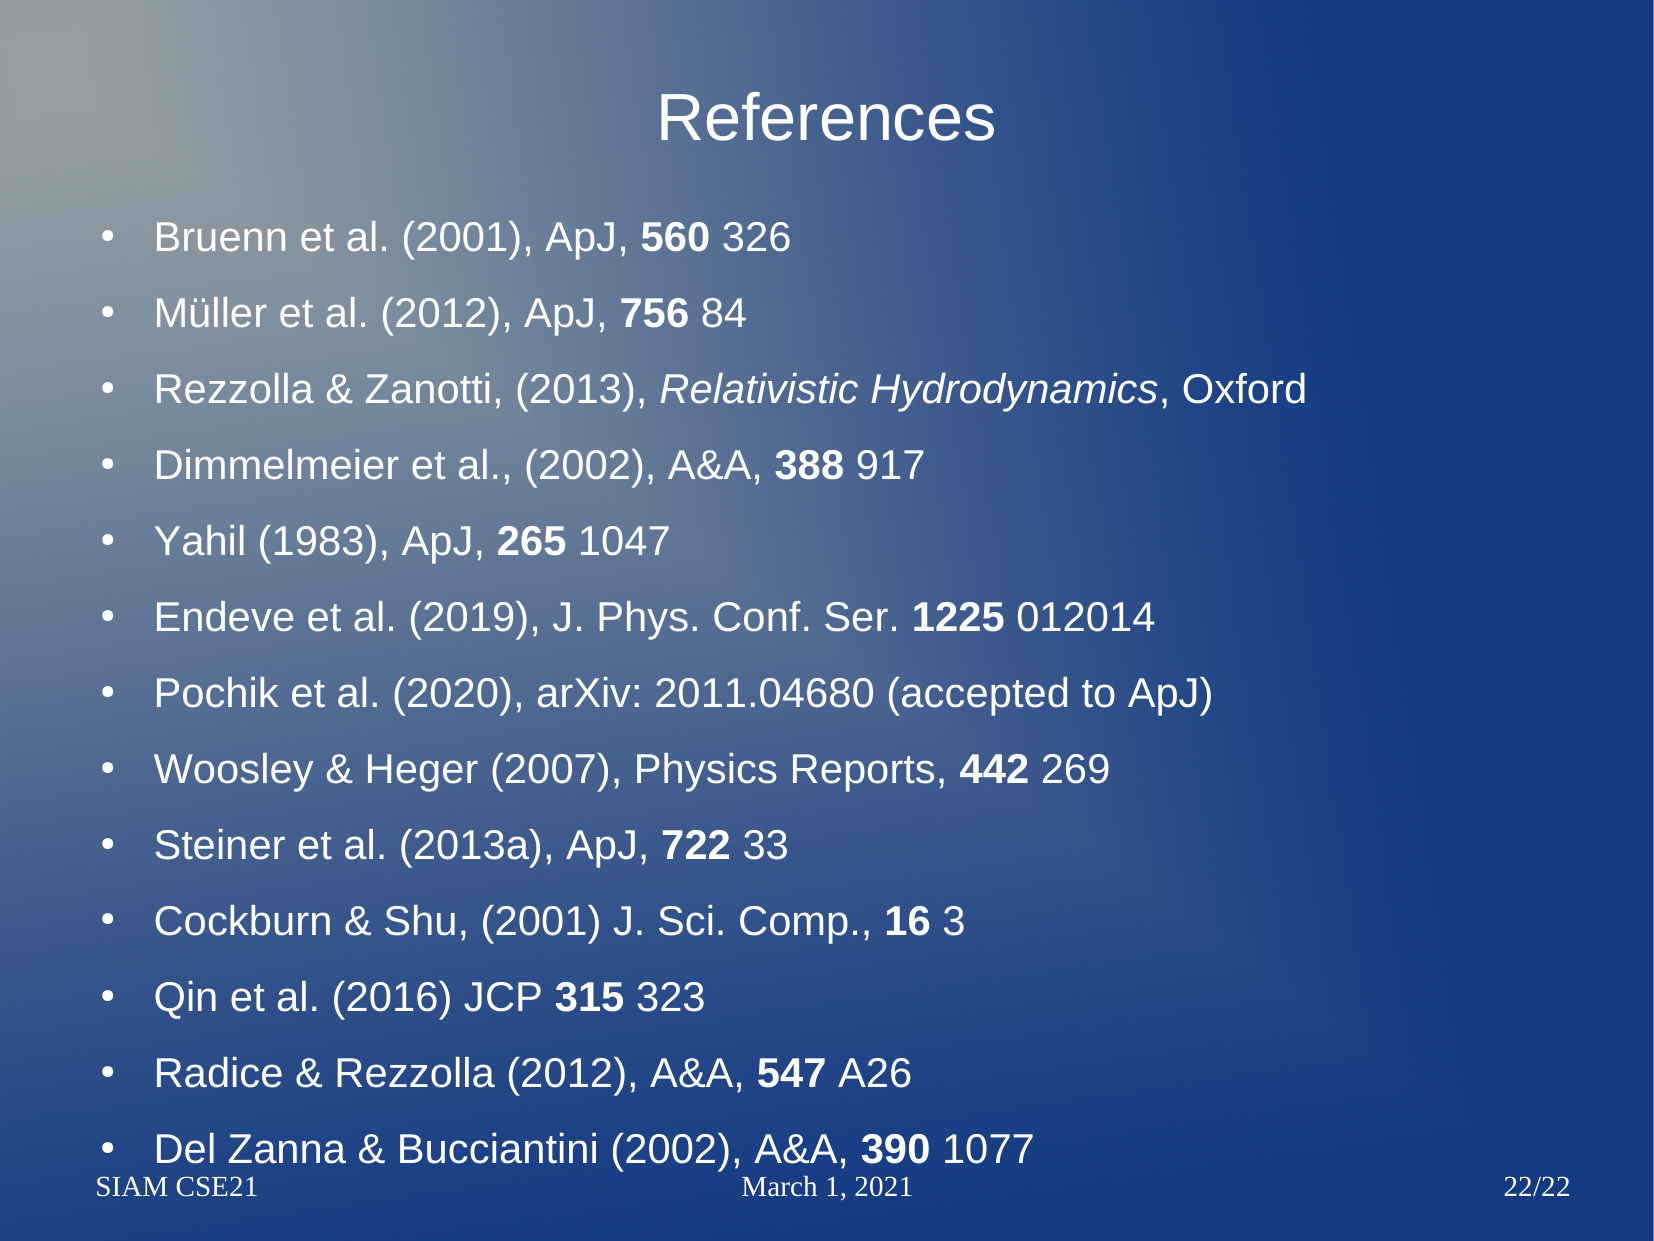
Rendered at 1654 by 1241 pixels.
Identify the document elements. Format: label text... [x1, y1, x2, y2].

title References [82, 13, 1571, 213]
picture [0, 0, 1654, 1241]
list Bruenn et al. (2001), ApJ, 560 326 Müller et al. (2012), ApJ, 756 84 Rezzolla & Zanotti, (2013), Relativistic Hydrodynamics, Oxford Dimmelmeier et al., (2002), A&A, 388 917 Yahil (1983), ApJ, 265 1047 Endeve et al. (2019), J. Phys. Conf. Ser. 1225 012014 Pochik et al. (2020), arXiv: 2011.04680 (accepted to ApJ) Woosley & Heger (2007), Physics Reports, 442 269 Steiner et al. (2013a), ApJ, 722 33 Cockburn & Shu, (2001) J. Sci. Comp., 16 3 Qin et al. (2016) JCP 315 323 Radice & Rezzolla (2012), A&A, 547 A26 Del Zanna & Bucciantini (2002), A&A, 390 1077 [82, 213, 1571, 1173]
